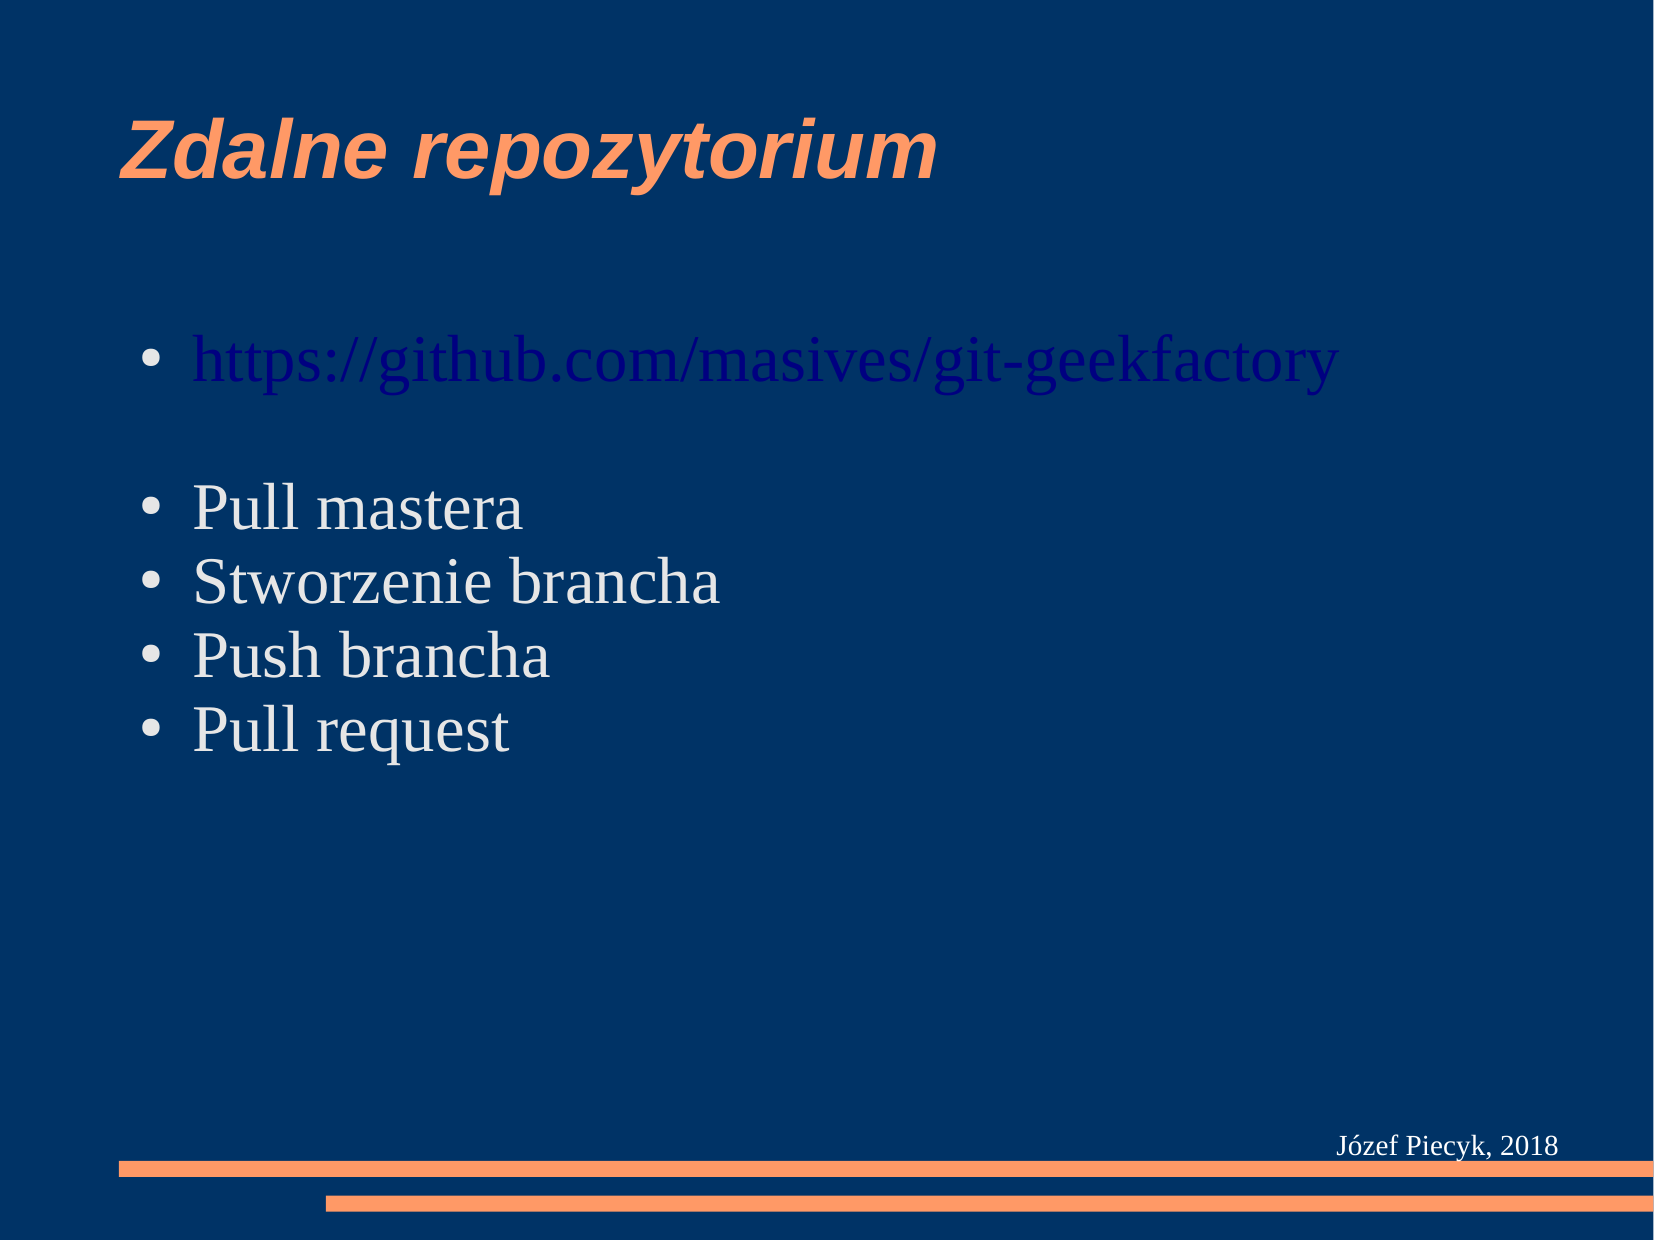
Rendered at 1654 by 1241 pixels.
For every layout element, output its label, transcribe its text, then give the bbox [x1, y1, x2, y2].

title Zdalne repozytorium [121, 46, 1534, 254]
list https://github.com/masives/git-geekfactory Pull mastera Stworzenie brancha Push brancha Pull request [121, 322, 1561, 1132]
